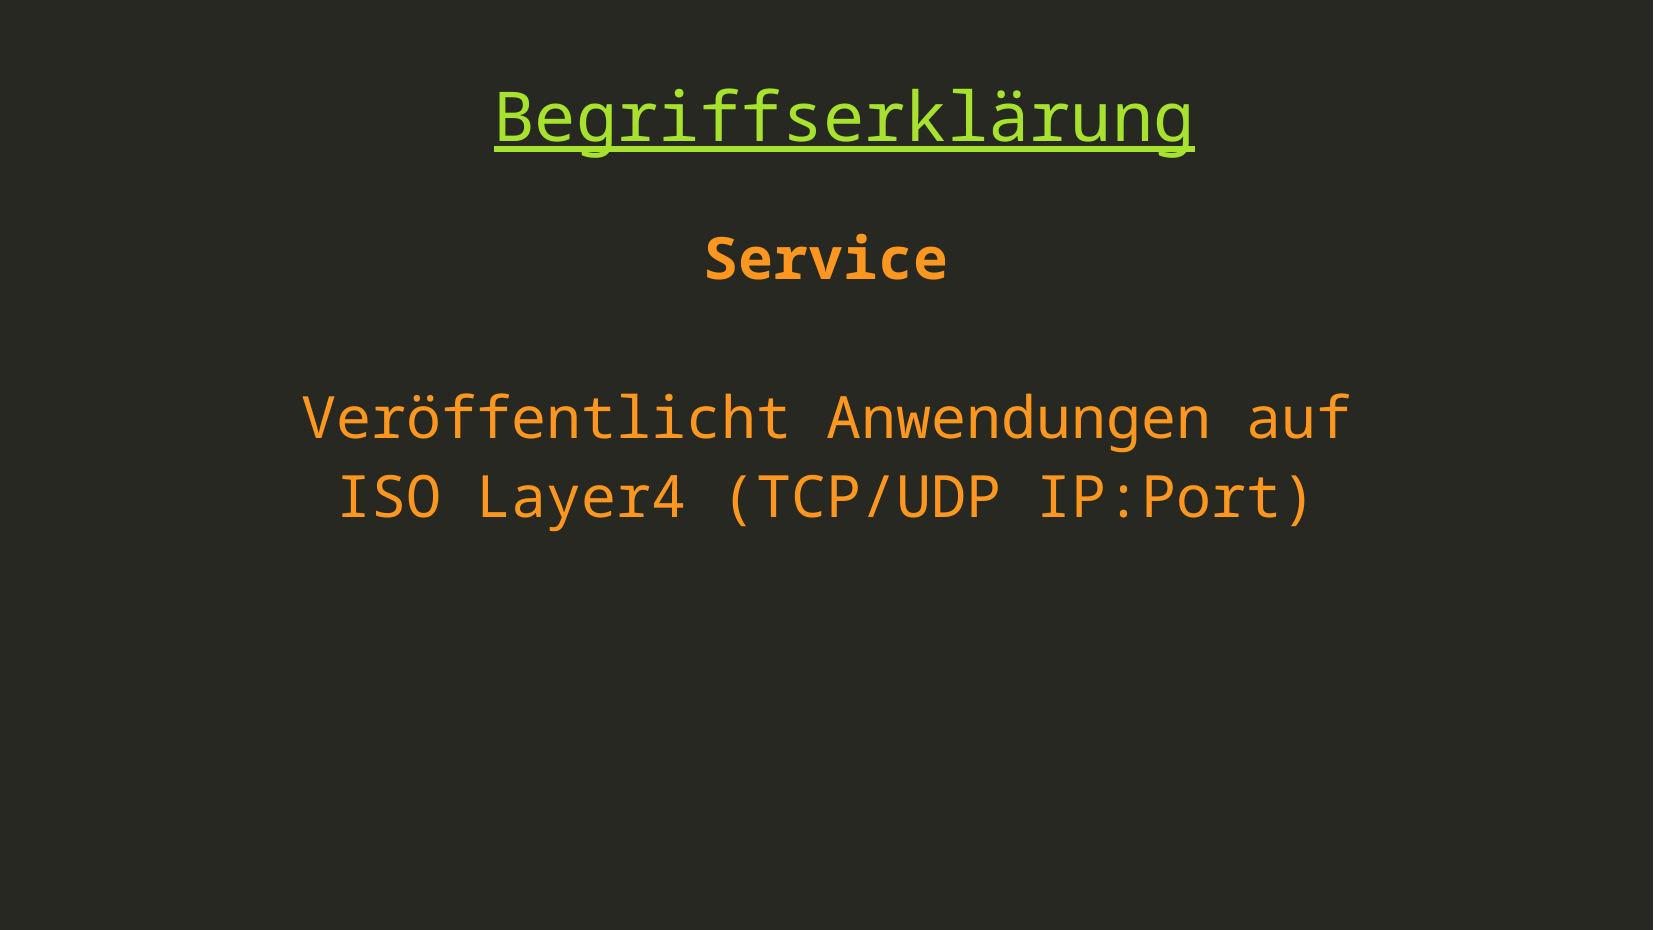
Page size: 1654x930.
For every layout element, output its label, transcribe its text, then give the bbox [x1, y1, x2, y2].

subtitle Service Veröffentlicht Anwendungen auf ISO Layer4 (TCP/UDP IP:Port) [82, 217, 1571, 811]
title Begriffserklärung [82, 36, 1571, 193]
